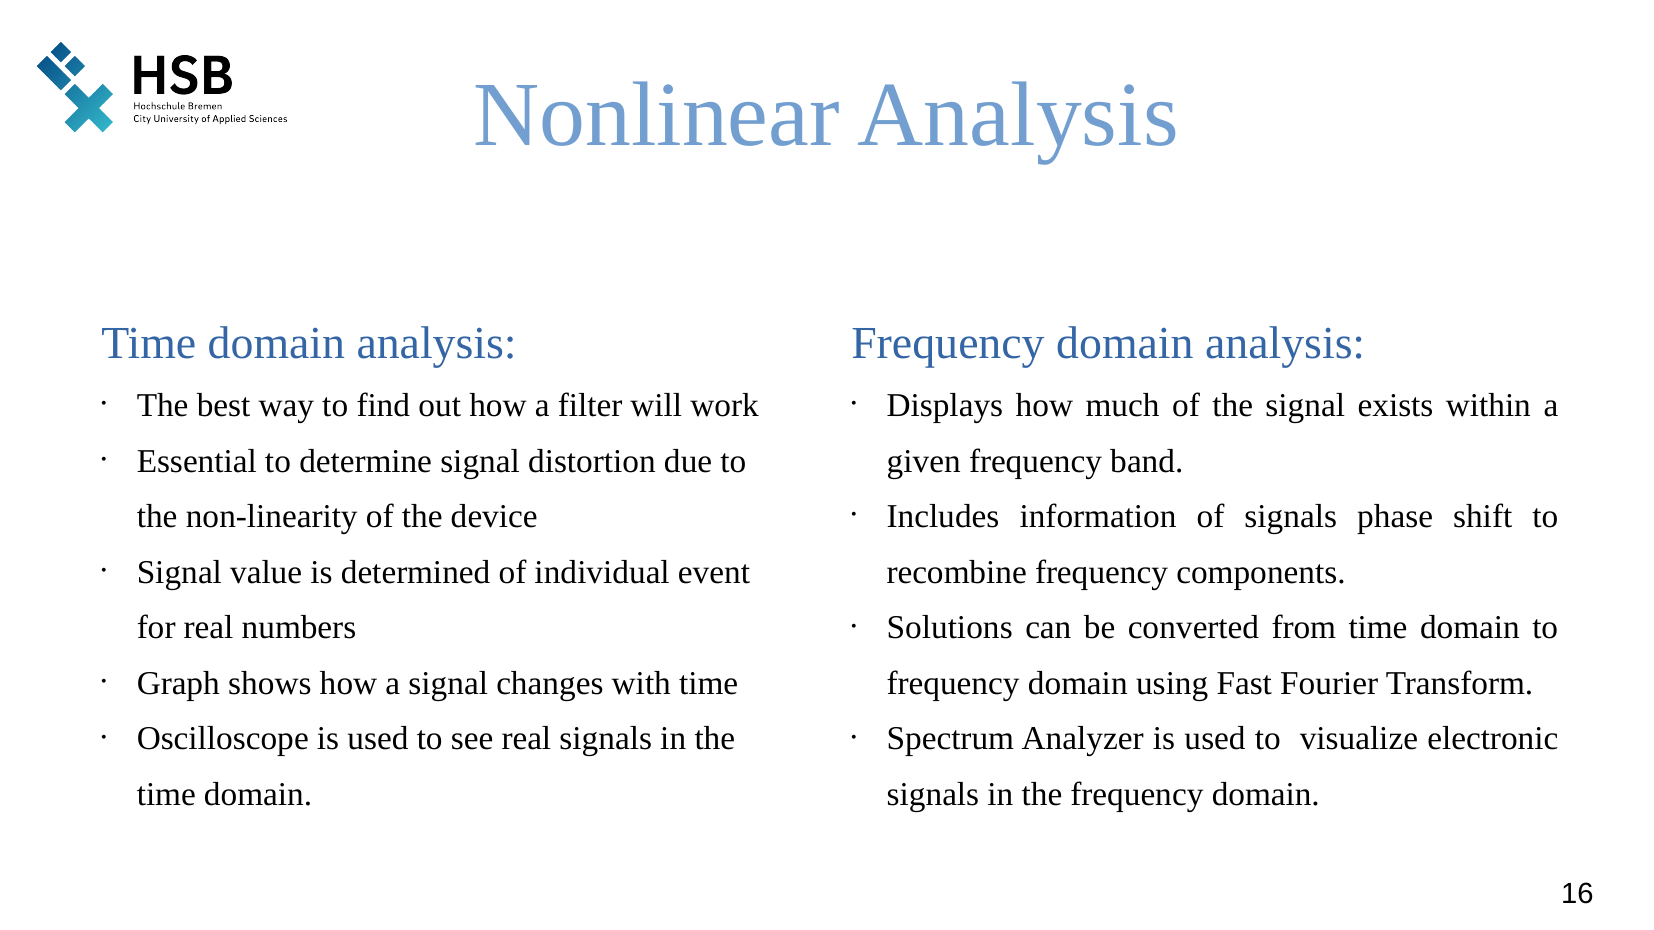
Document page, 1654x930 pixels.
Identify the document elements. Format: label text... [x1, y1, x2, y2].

picture [26, 23, 297, 149]
text_box Time domain analysis: The best way to find out how a filter will work Essential to determine signal distortion due to the non-linearity of the device Signal value is determined of individual event for real numbers Graph shows how a signal changes with time Oscilloscope is used to see real signals in the time domain. [86, 284, 807, 870]
text_box <number> [1546, 870, 1653, 926]
title Nonlinear Analysis [82, 37, 1571, 193]
text_box Frequency domain analysis: Displays how much of the signal exists within a given frequency band. Includes information of signals phase shift to recombine frequency components. Solutions can be converted from time domain to frequency domain using Fast Fourier Transform. Spectrum Analyzer is used to visualize electronic signals in the frequency domain. [836, 284, 1590, 930]
